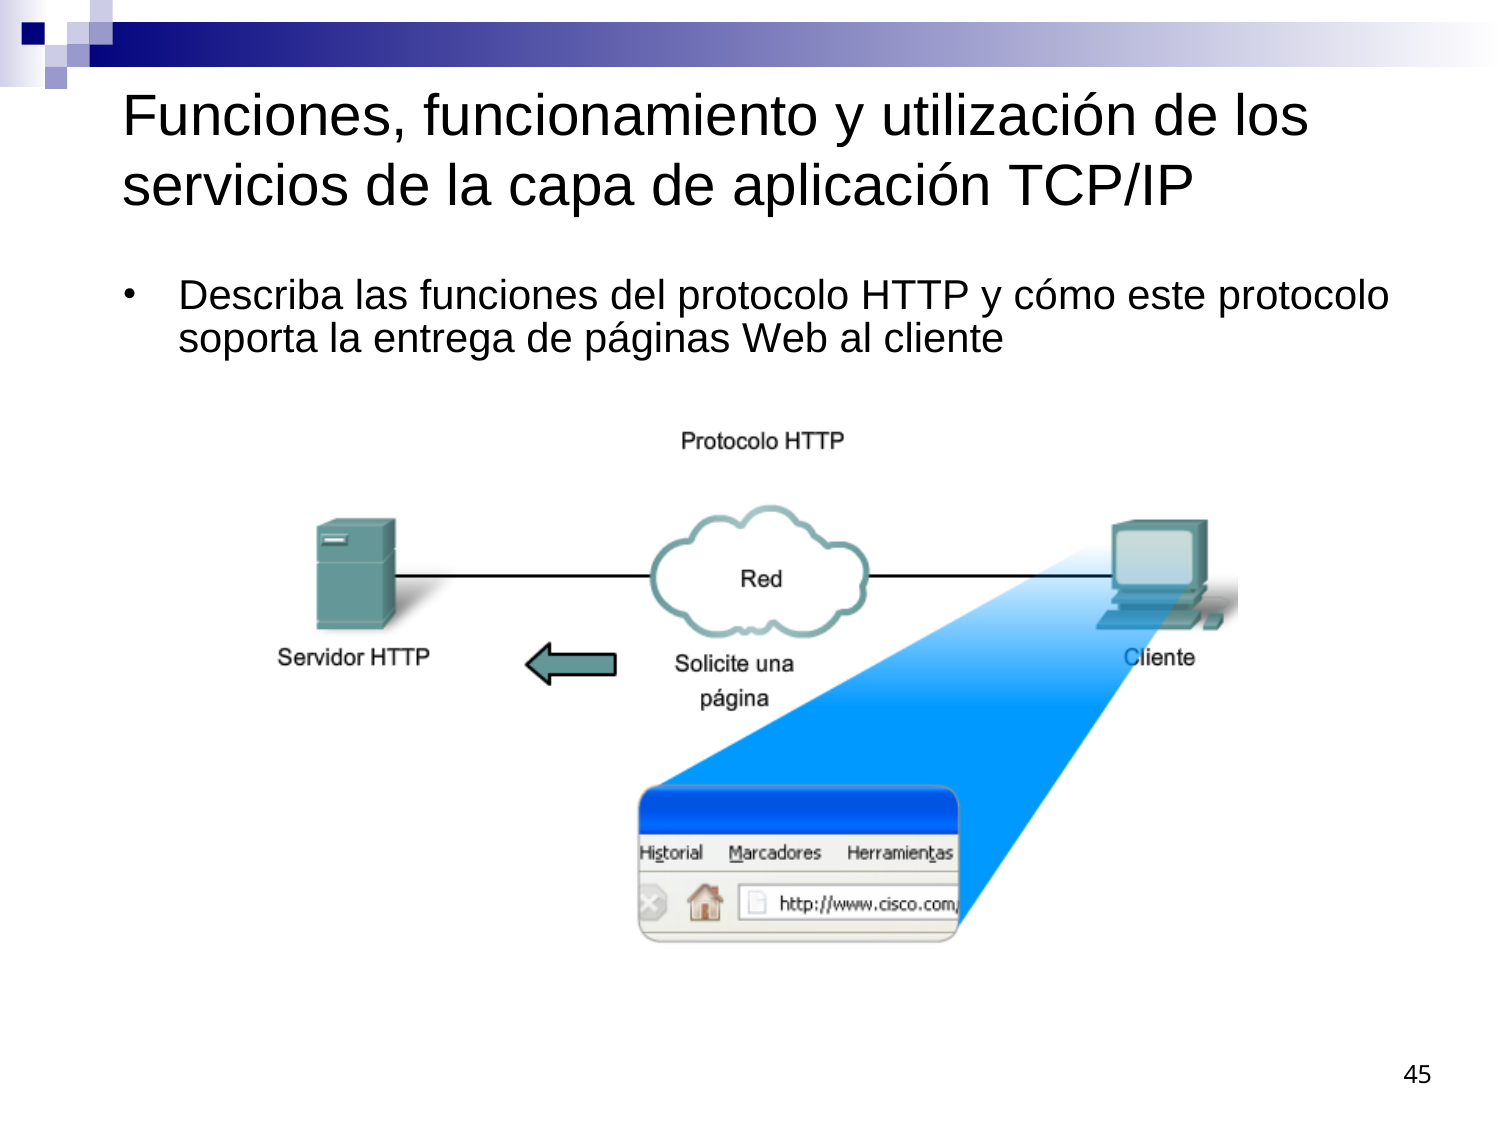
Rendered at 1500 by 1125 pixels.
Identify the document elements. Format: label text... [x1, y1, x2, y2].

text_box Describa las funciones del protocolo HTTP y cómo este protocolo soporta la entrega de páginas Web al cliente [107, 268, 1411, 1102]
picture [273, 418, 1238, 968]
text_box <número> [1074, 1025, 1447, 1101]
text_box Funciones, funcionamiento y utilización de los servicios de la capa de aplicación TCP/IP [107, 69, 1413, 225]
